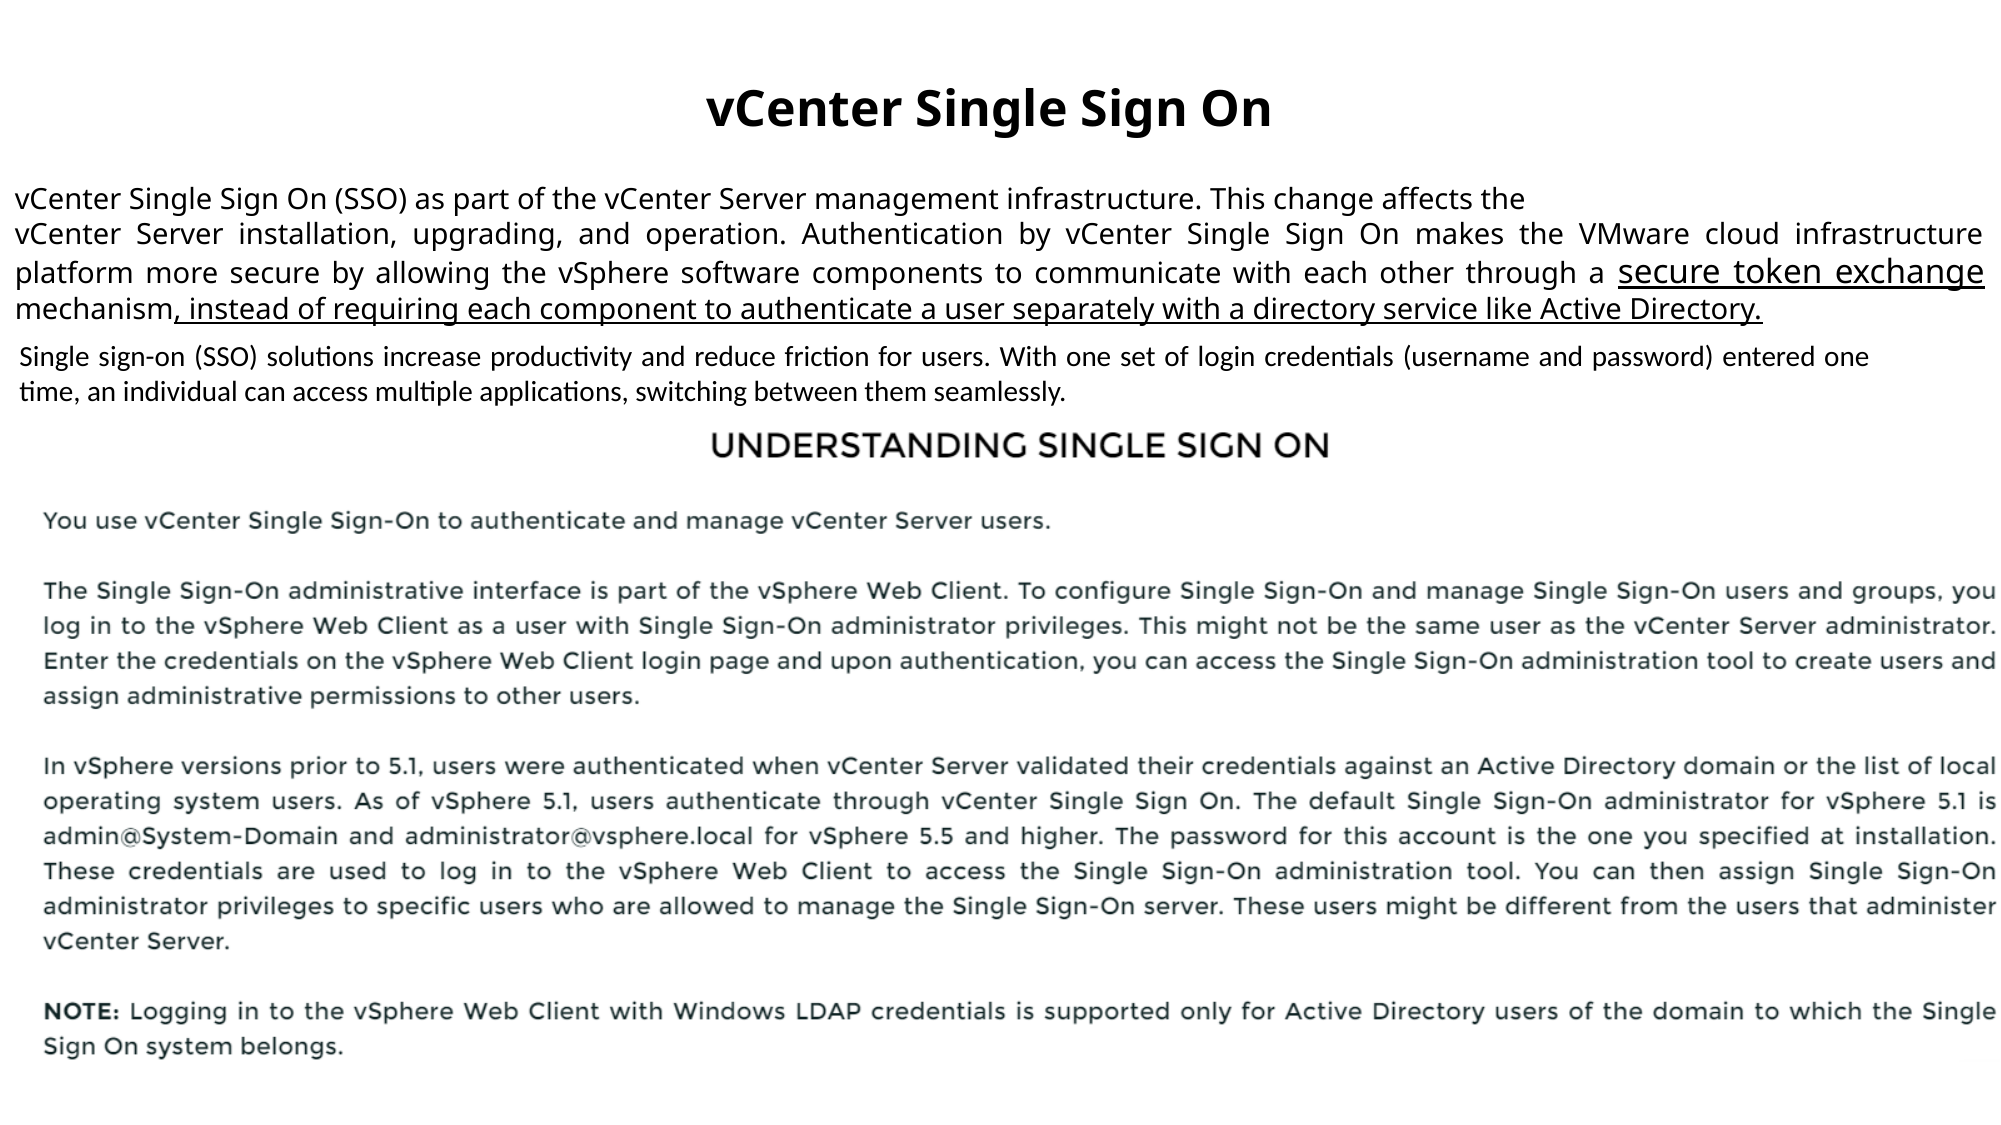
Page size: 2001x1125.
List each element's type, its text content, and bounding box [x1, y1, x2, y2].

text_box vCenter Single Sign On (SSO) as part of the vCenter Server management infrastructure. This change affects the vCenter Server installation, upgrading, and operation. Authentication by vCenter Single Sign On makes the VMware cloud infrastructure platform more secure by allowing the vSphere software components to communicate with each other through a secure token exchange mechanism, instead of requiring each component to authenticate a user separately with a directory service like Active Directory. [0, 172, 2000, 333]
picture [30, 415, 2000, 1062]
text_box Single sign-on (SSO) solutions increase productivity and reduce friction for users. With one set of login credentials (username and password) entered one time, an individual can access multiple applications, switching between them seamlessly. [0, 329, 1886, 415]
text_box vCenter Single Sign On [691, 69, 1289, 145]
